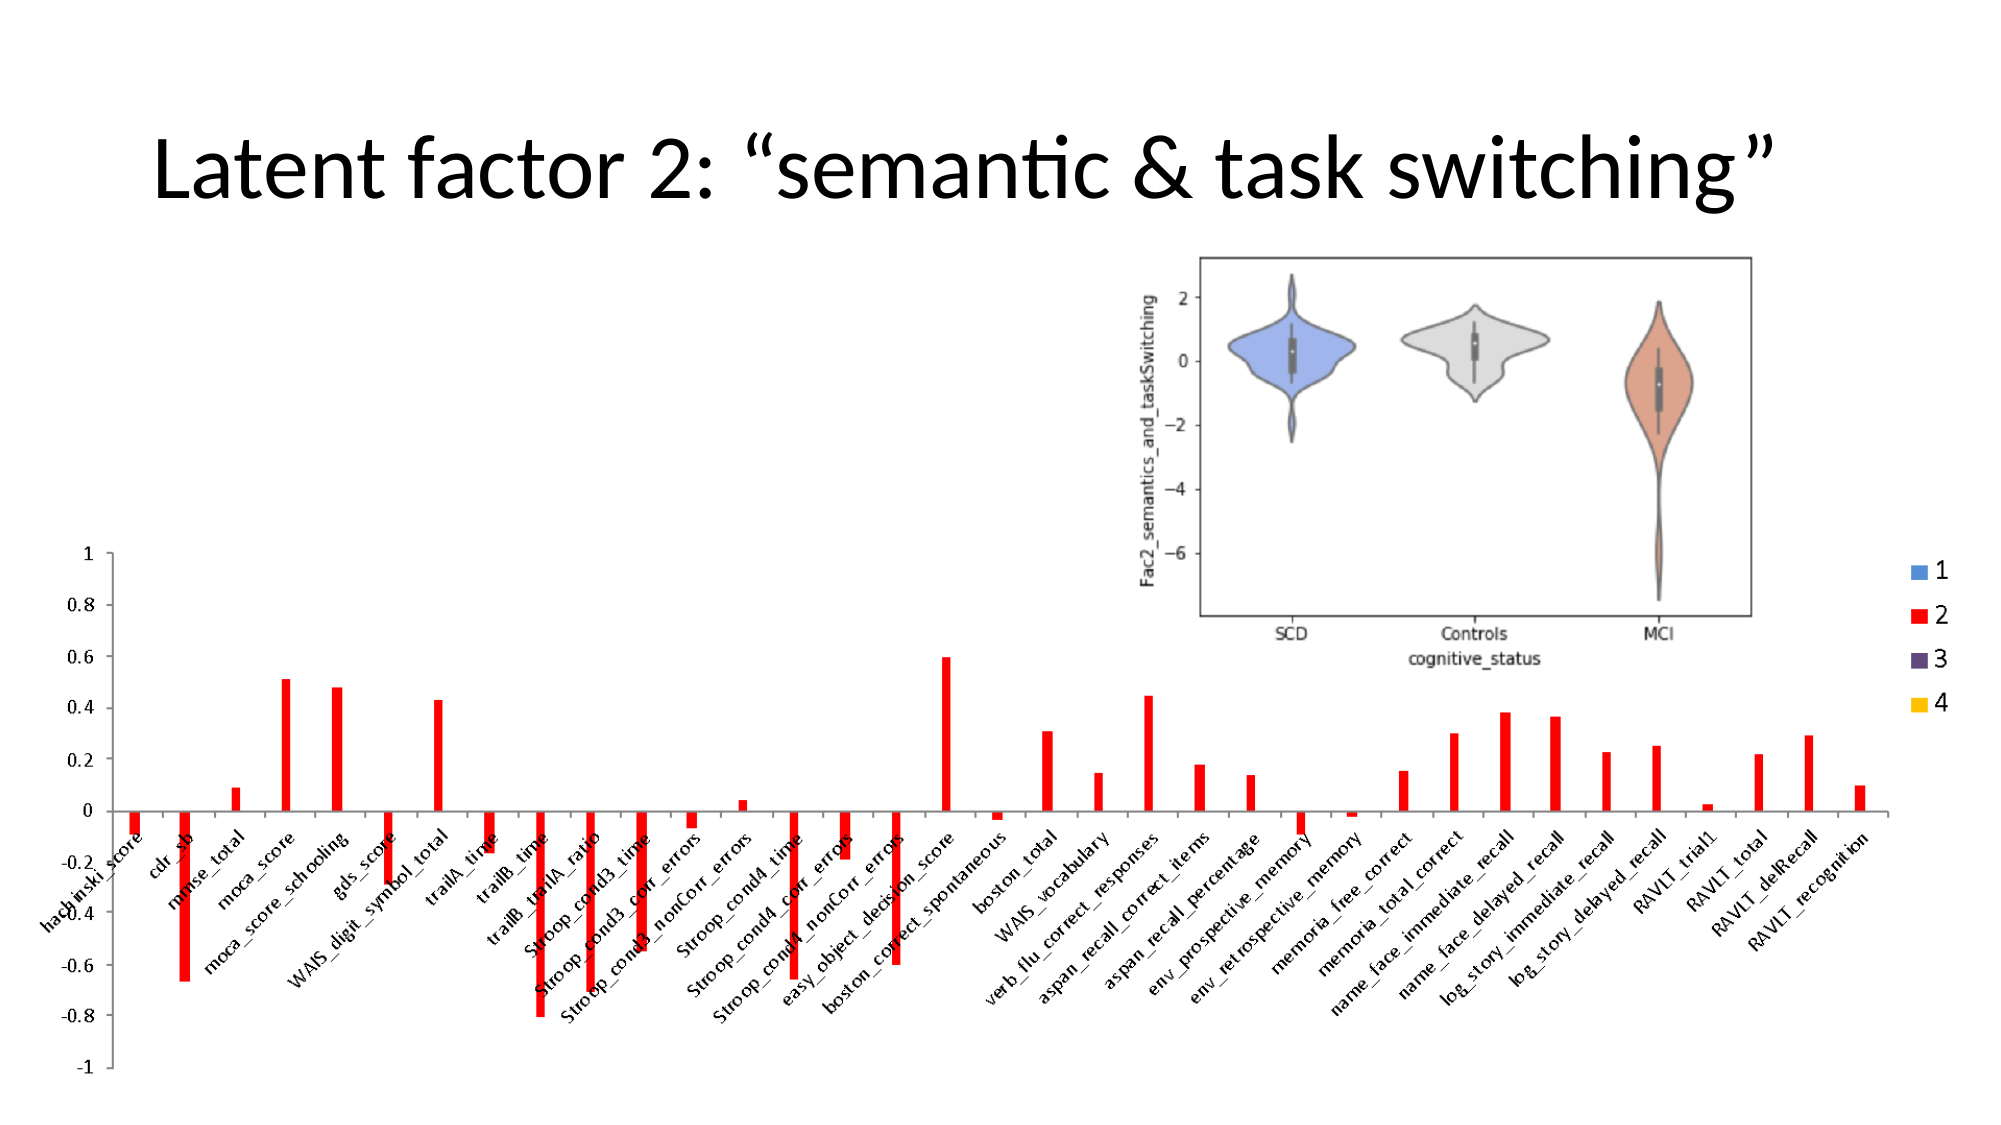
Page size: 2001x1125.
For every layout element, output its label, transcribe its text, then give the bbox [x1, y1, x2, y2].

picture [20, 237, 1980, 1087]
title Latent factor 2: “semantic & task switching” [137, 59, 1863, 278]
